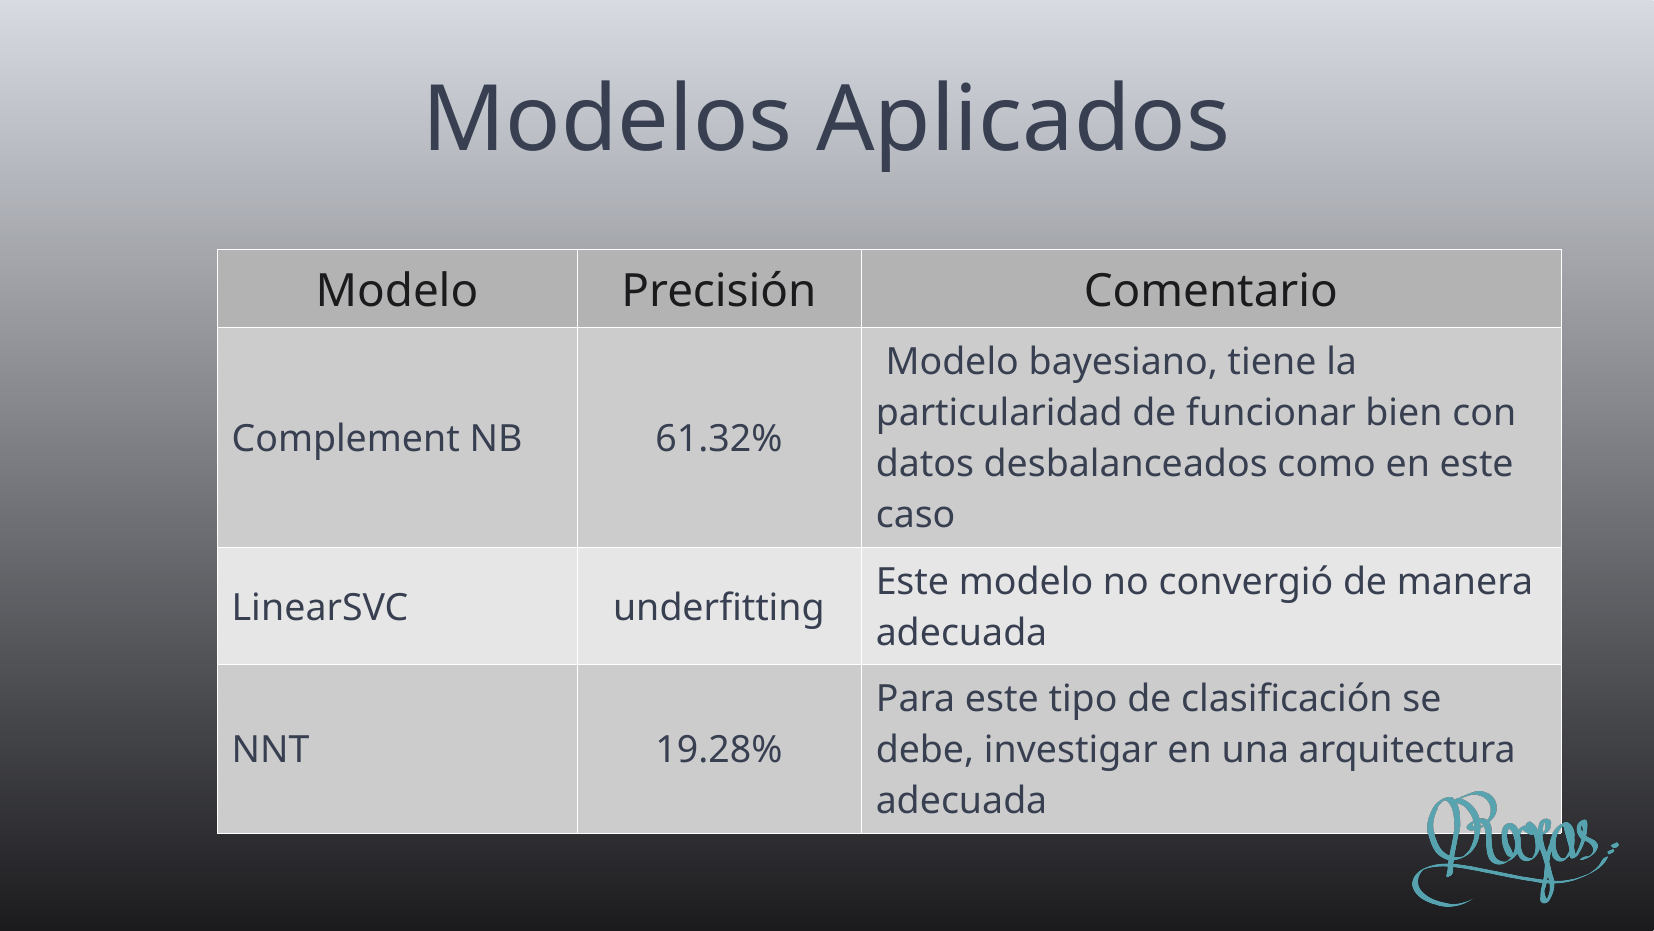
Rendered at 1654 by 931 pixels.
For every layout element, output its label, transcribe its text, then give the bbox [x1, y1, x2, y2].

table_cell LinearSVC [218, 548, 577, 664]
table_cell Para este tipo de clasificación se debe, investigar en una arquitectura adecuada [862, 665, 1561, 833]
table_cell NNT [218, 665, 577, 833]
table_cell 19.28% [578, 665, 861, 833]
table_cell Complement NB [218, 328, 577, 547]
table_header Comentario [862, 250, 1561, 327]
table_cell Modelo bayesiano, tiene la particularidad de funcionar bien con datos desbalanceados como en este caso [862, 328, 1561, 547]
table_cell 61.32% [578, 328, 861, 547]
table_cell underfitting [578, 548, 861, 664]
table_cell Este modelo no convergió de manera adecuada [862, 548, 1561, 664]
table_header Precisión [578, 250, 861, 327]
table_header Modelo [218, 250, 577, 327]
title Modelos Aplicados [82, 37, 1571, 193]
picture [1412, 791, 1619, 907]
